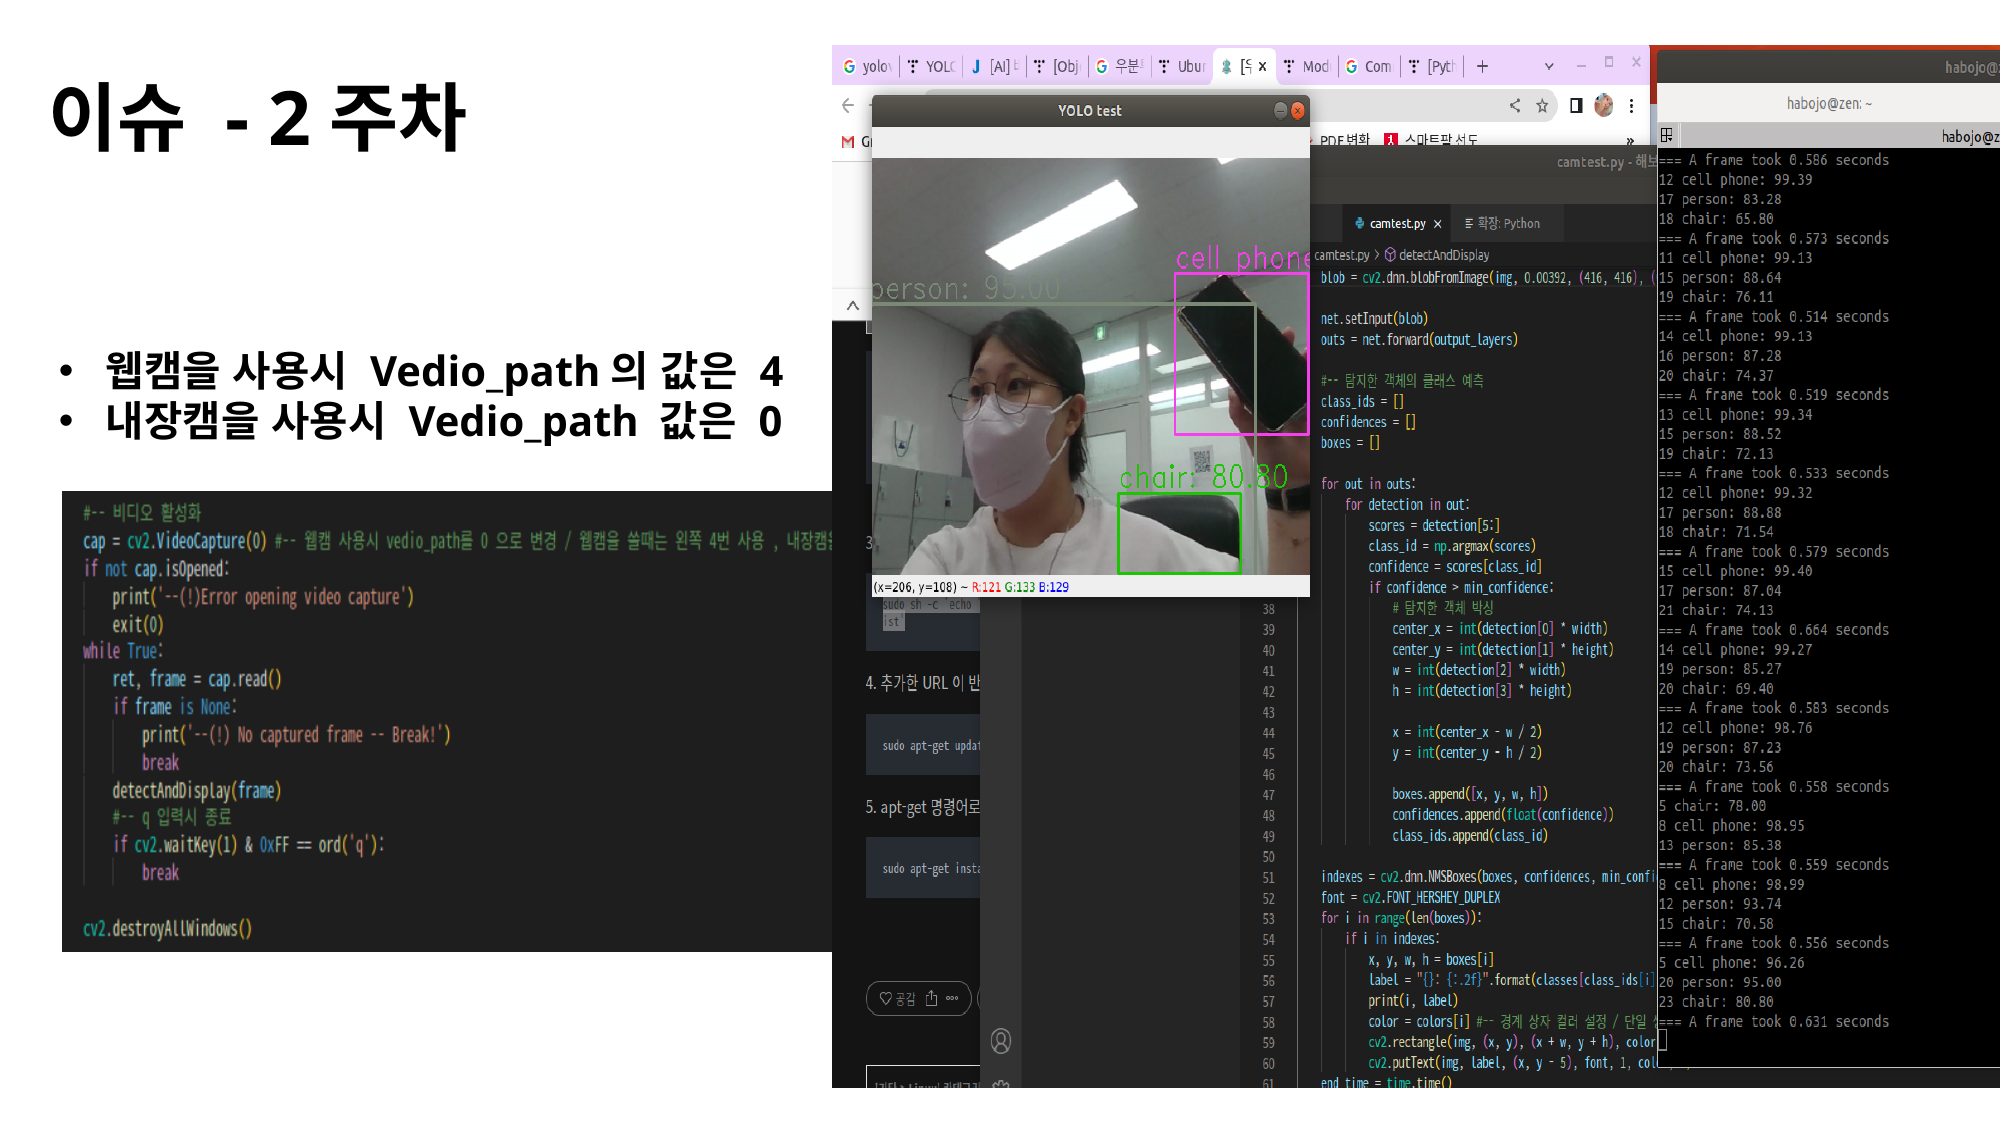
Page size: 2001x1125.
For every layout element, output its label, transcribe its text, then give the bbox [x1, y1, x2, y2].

picture [62, 45, 2000, 1088]
text_box 이슈 - 2주차 [33, 46, 584, 173]
text_box 웹캠을 사용시 Vedio_path의 값은 4 내장캠을 사용시 Vedio_path 값은 0 [43, 337, 807, 454]
